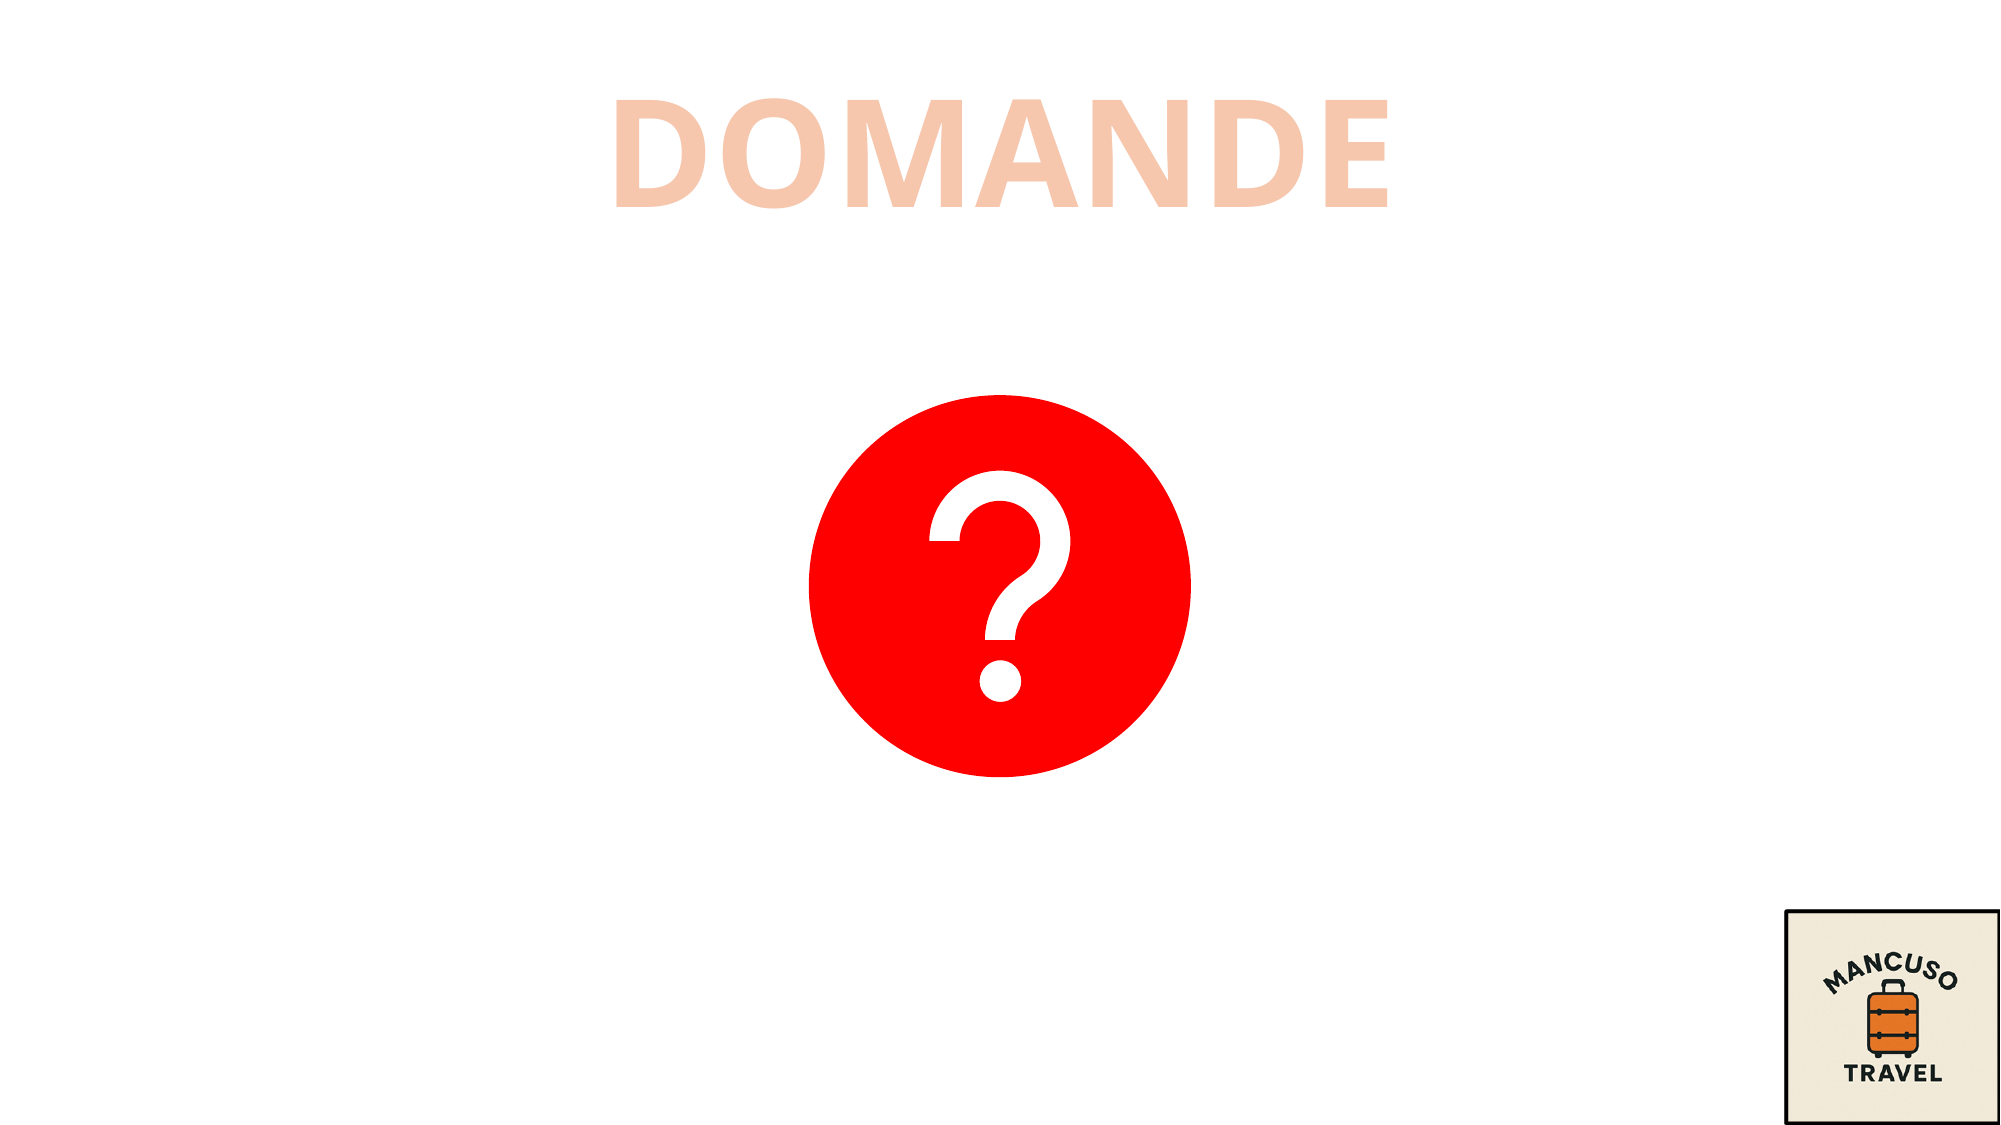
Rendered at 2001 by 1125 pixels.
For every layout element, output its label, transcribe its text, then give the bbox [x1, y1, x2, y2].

text_box DOMANDE [561, 50, 1439, 245]
picture [756, 342, 1244, 831]
picture [1784, 909, 2000, 1125]
